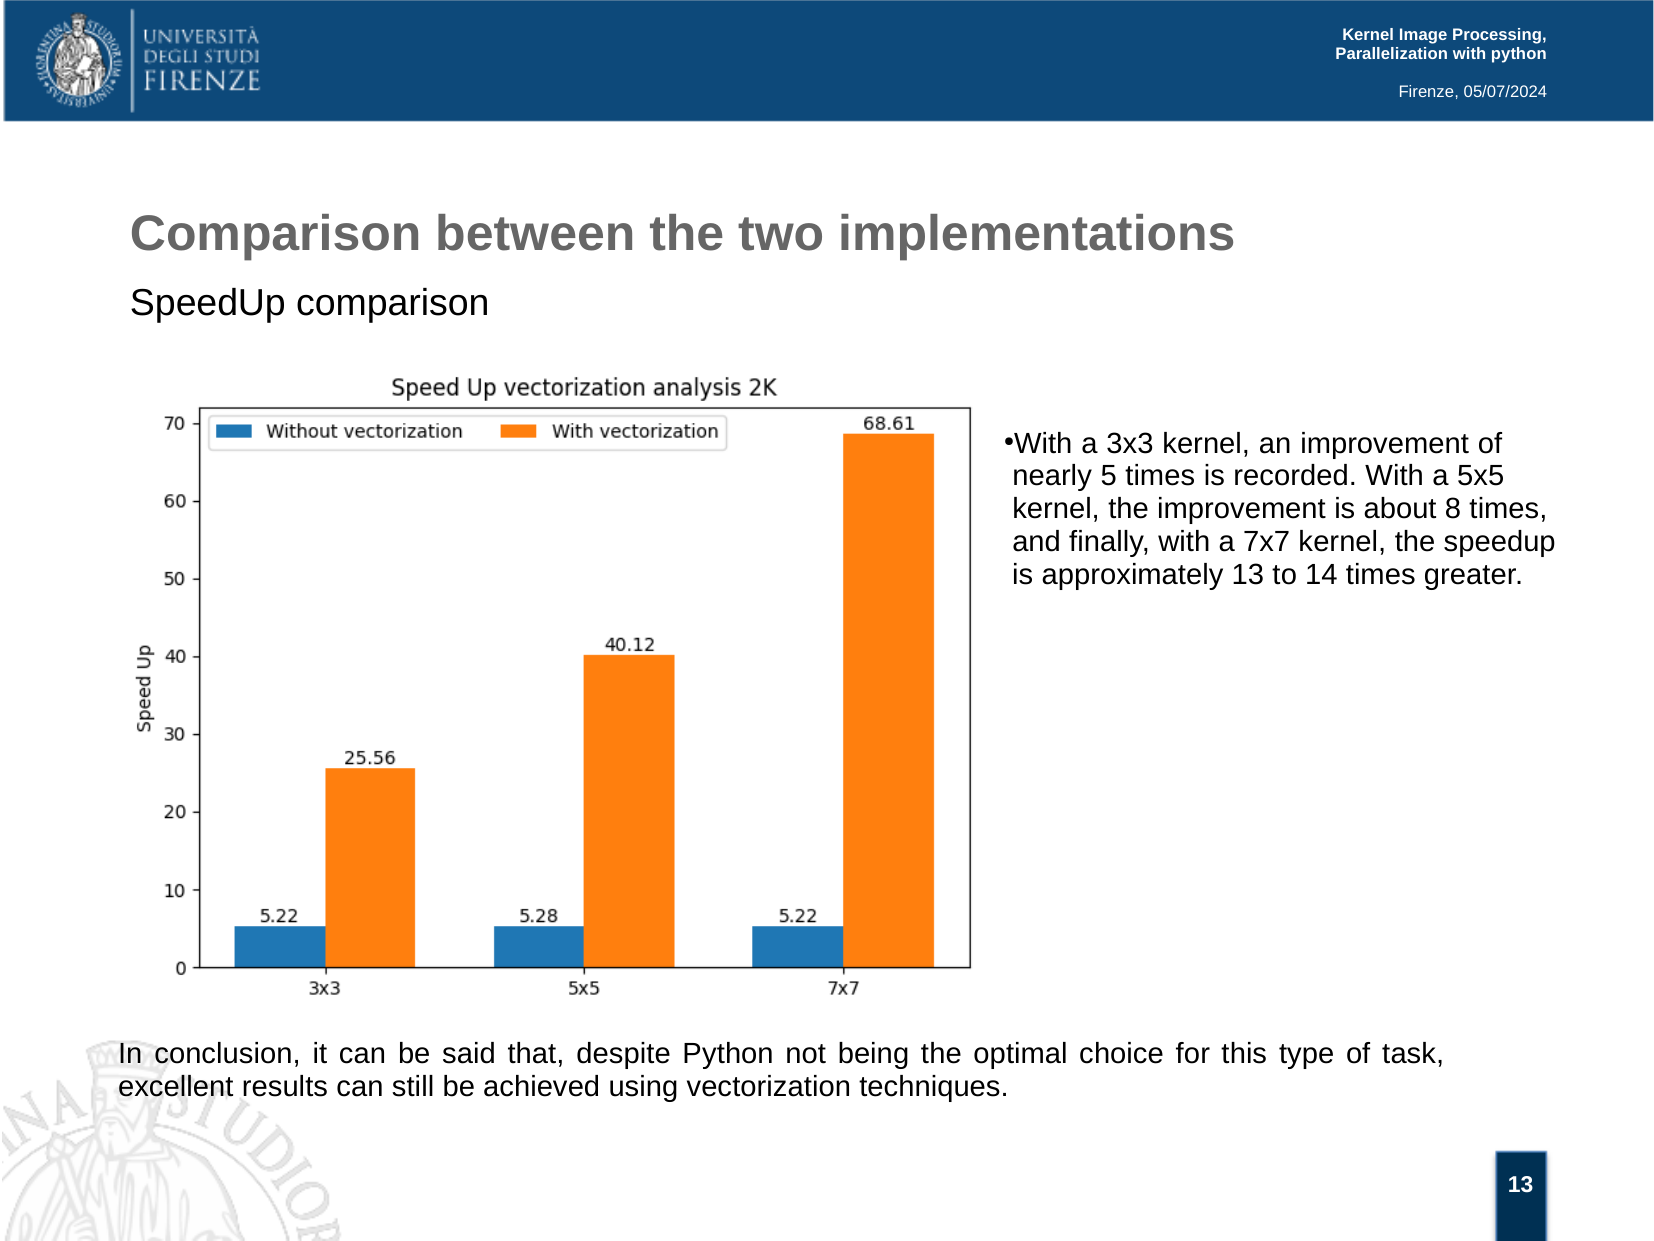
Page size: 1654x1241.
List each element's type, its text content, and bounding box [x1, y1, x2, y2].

picture [2, 0, 1654, 1241]
text_box 13 [1505, 1160, 1536, 1208]
text_box Kernel Image Processing, Parallelization with python Firenze, 05/07/2024 [685, 24, 1548, 102]
text_box In conclusion, it can be said that, despite Python not being the optimal choice for this type of task, excellent results can still be achieved using vectorization techniques. [118, 1003, 1447, 1136]
text_box Comparison between the two implementations SpeedUp comparison [129, 145, 1359, 356]
text_box With a 3x3 kernel, an improvement of nearly 5 times is recorded. With a 5x5 kernel, the improvement is about 8 times, and finally, with a 7x7 kernel, the speedup is approximately 13 to 14 times greater. [1003, 413, 1565, 604]
